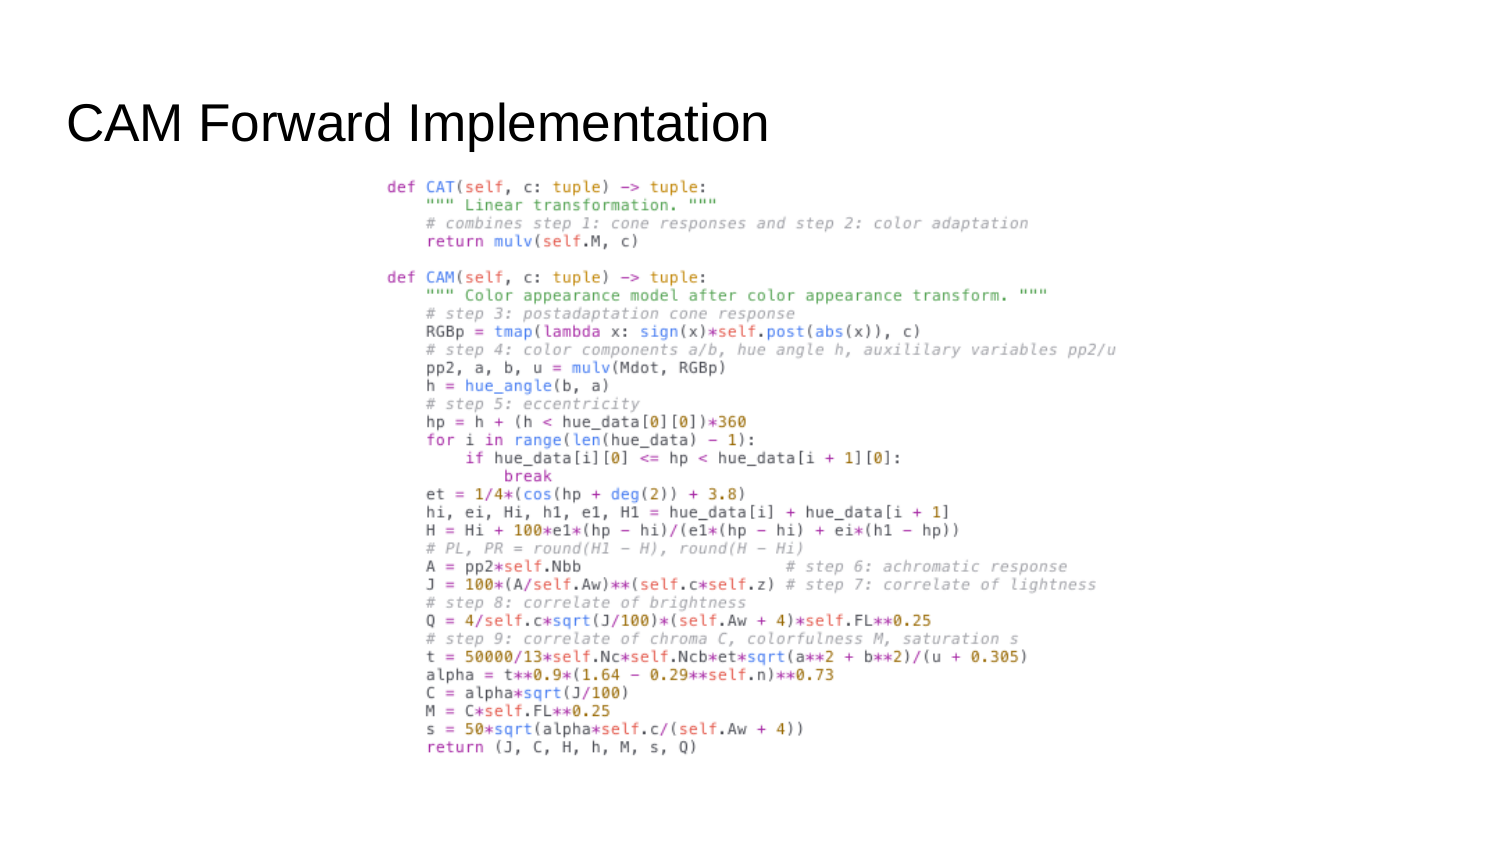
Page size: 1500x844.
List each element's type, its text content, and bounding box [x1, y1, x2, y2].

picture [379, 173, 1121, 765]
title CAM Forward Implementation [51, 72, 1449, 167]
